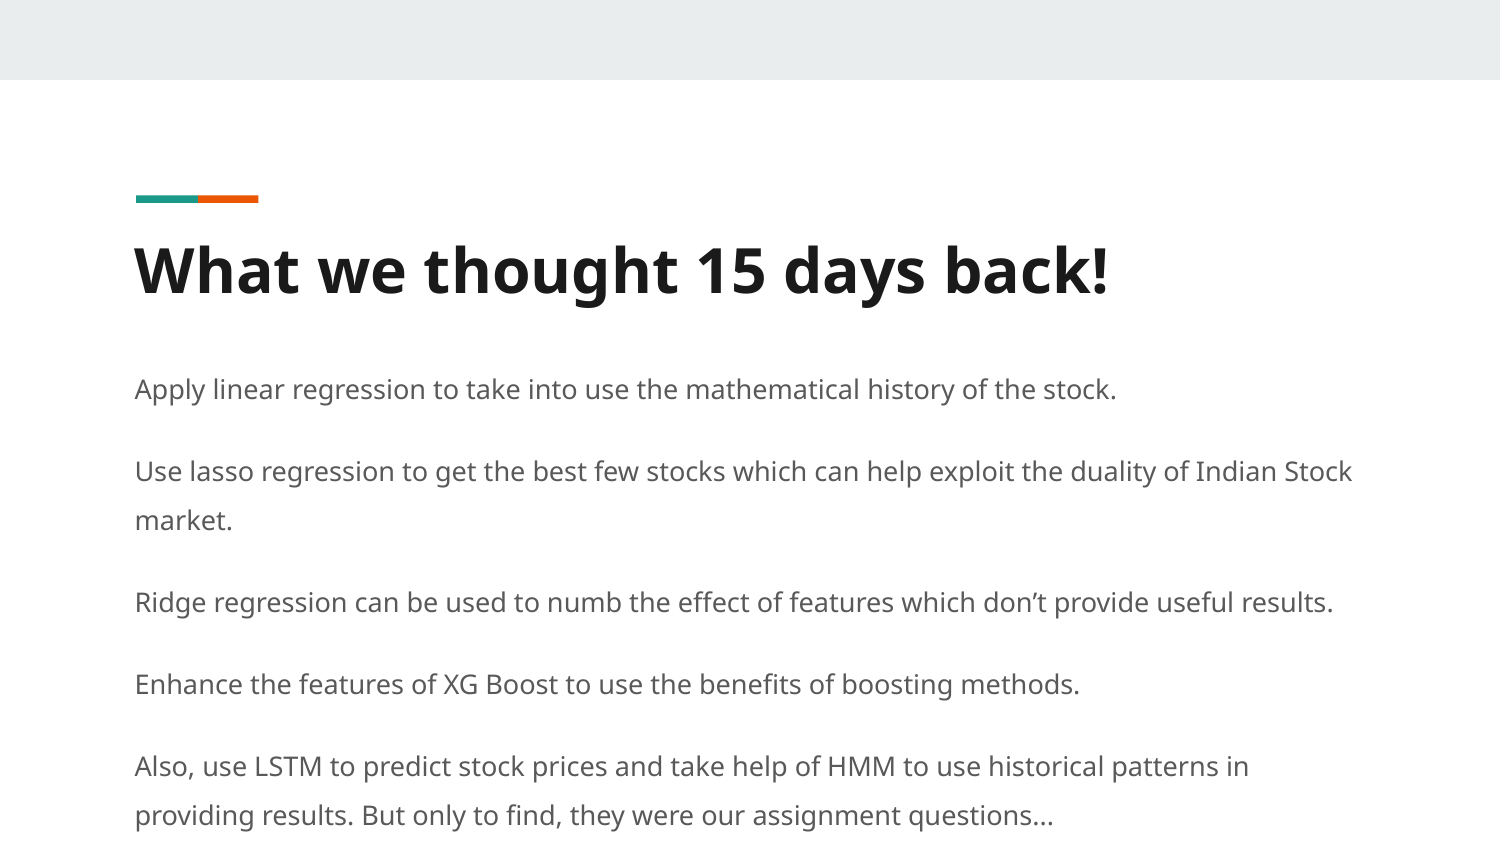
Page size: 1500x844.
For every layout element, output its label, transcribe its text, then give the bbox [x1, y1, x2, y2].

list Apply linear regression to take into use the mathematical history of the stock. Use lasso regression to get the best few stocks which can help exploit the duality of Indian Stock market. Ridge regression can be used to numb the effect of features which don’t provide useful results. Enhance the features of XG Boost to use the benefits of boosting methods. Also, use LSTM to predict stock prices and take help of HMM to use historical patterns in providing results. But only to find, they were our assignment questions... [119, 341, 1381, 712]
title What we thought 15 days back! [119, 216, 1381, 305]
